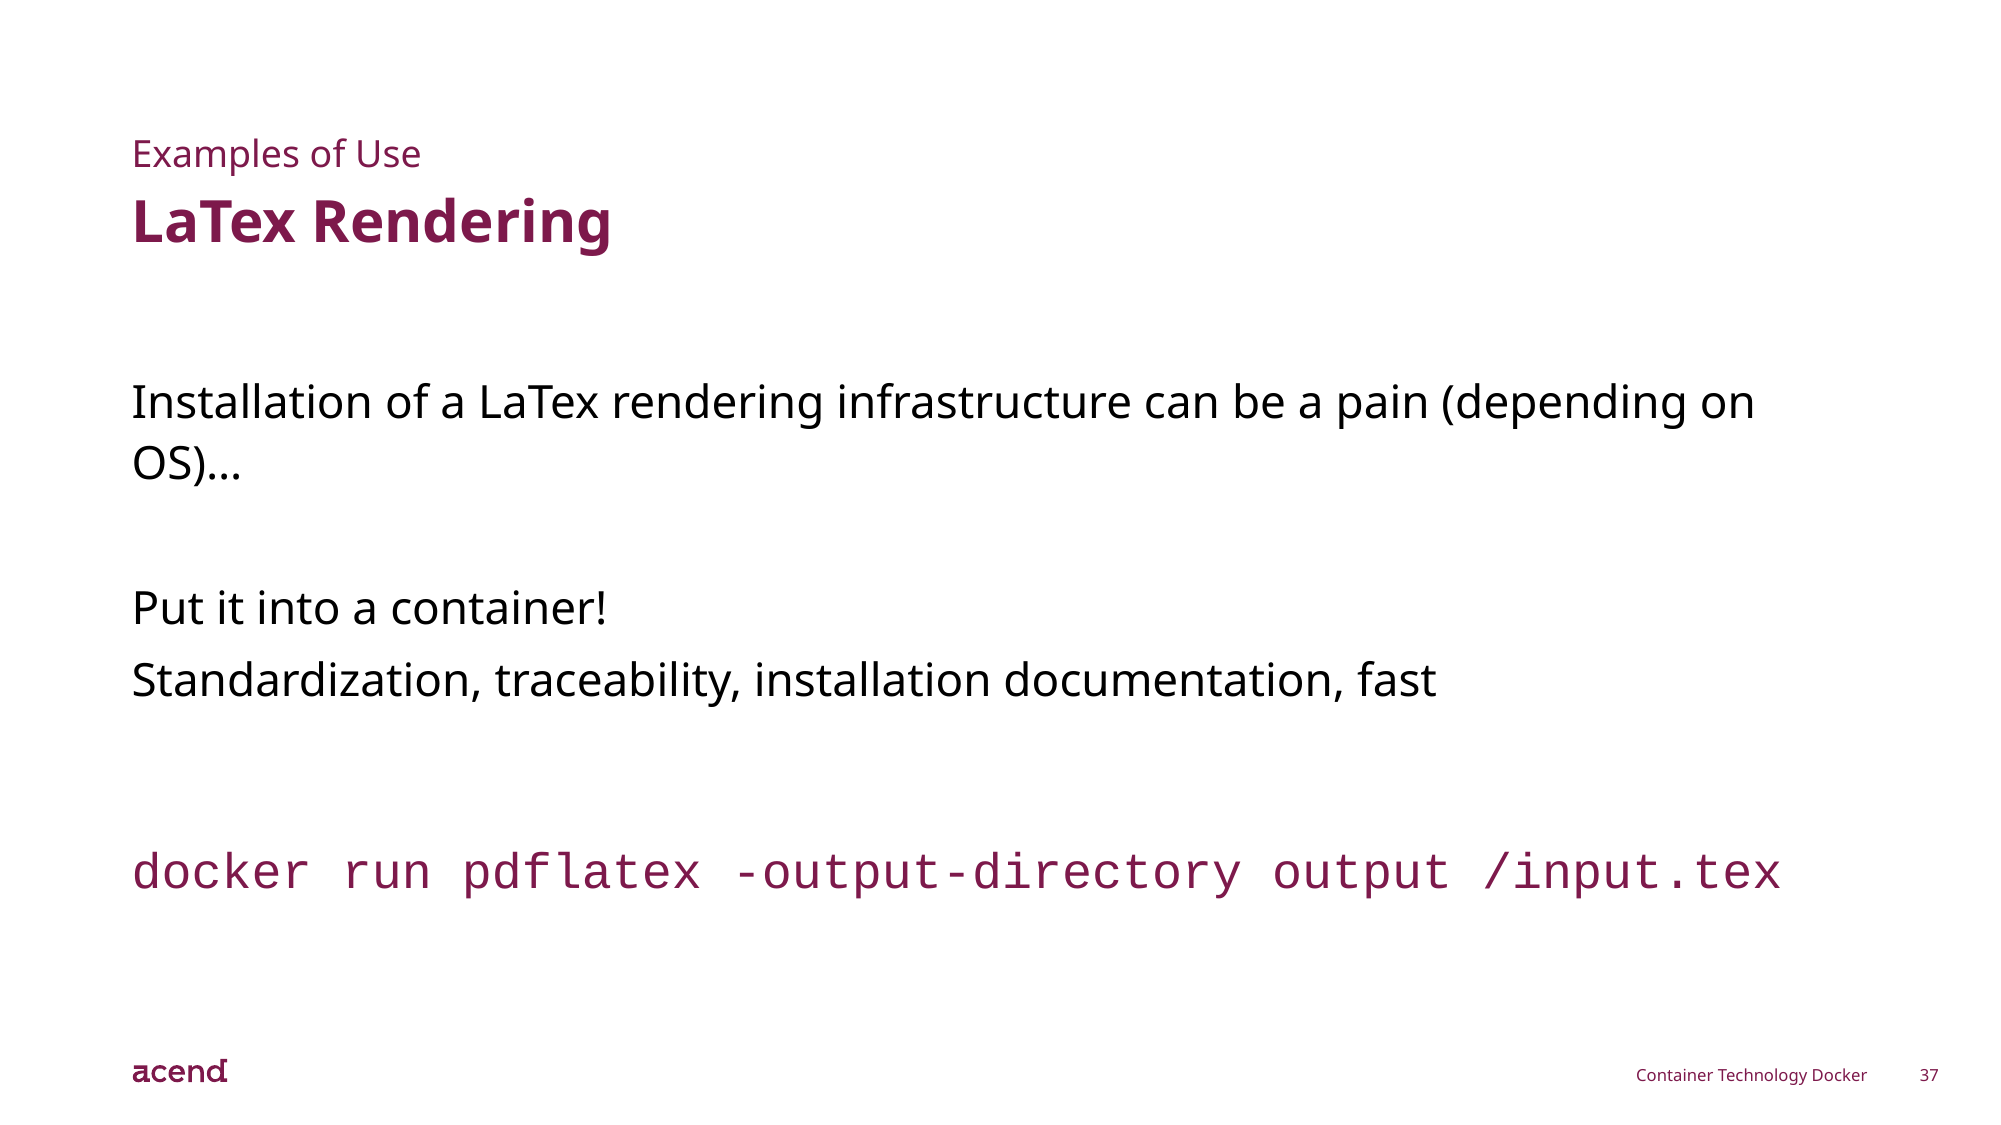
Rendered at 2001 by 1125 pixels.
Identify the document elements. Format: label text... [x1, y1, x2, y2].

list Installation of a LaTex rendering infrastructure can be a pain (depending on OS)… Put it into a container! Standardization, traceability, installation documentation, fast docker run pdflatex -output-directory output /input.tex [131, 367, 1869, 1006]
title LaTex Rendering [131, 184, 1869, 303]
list Examples of Use [131, 125, 1869, 184]
